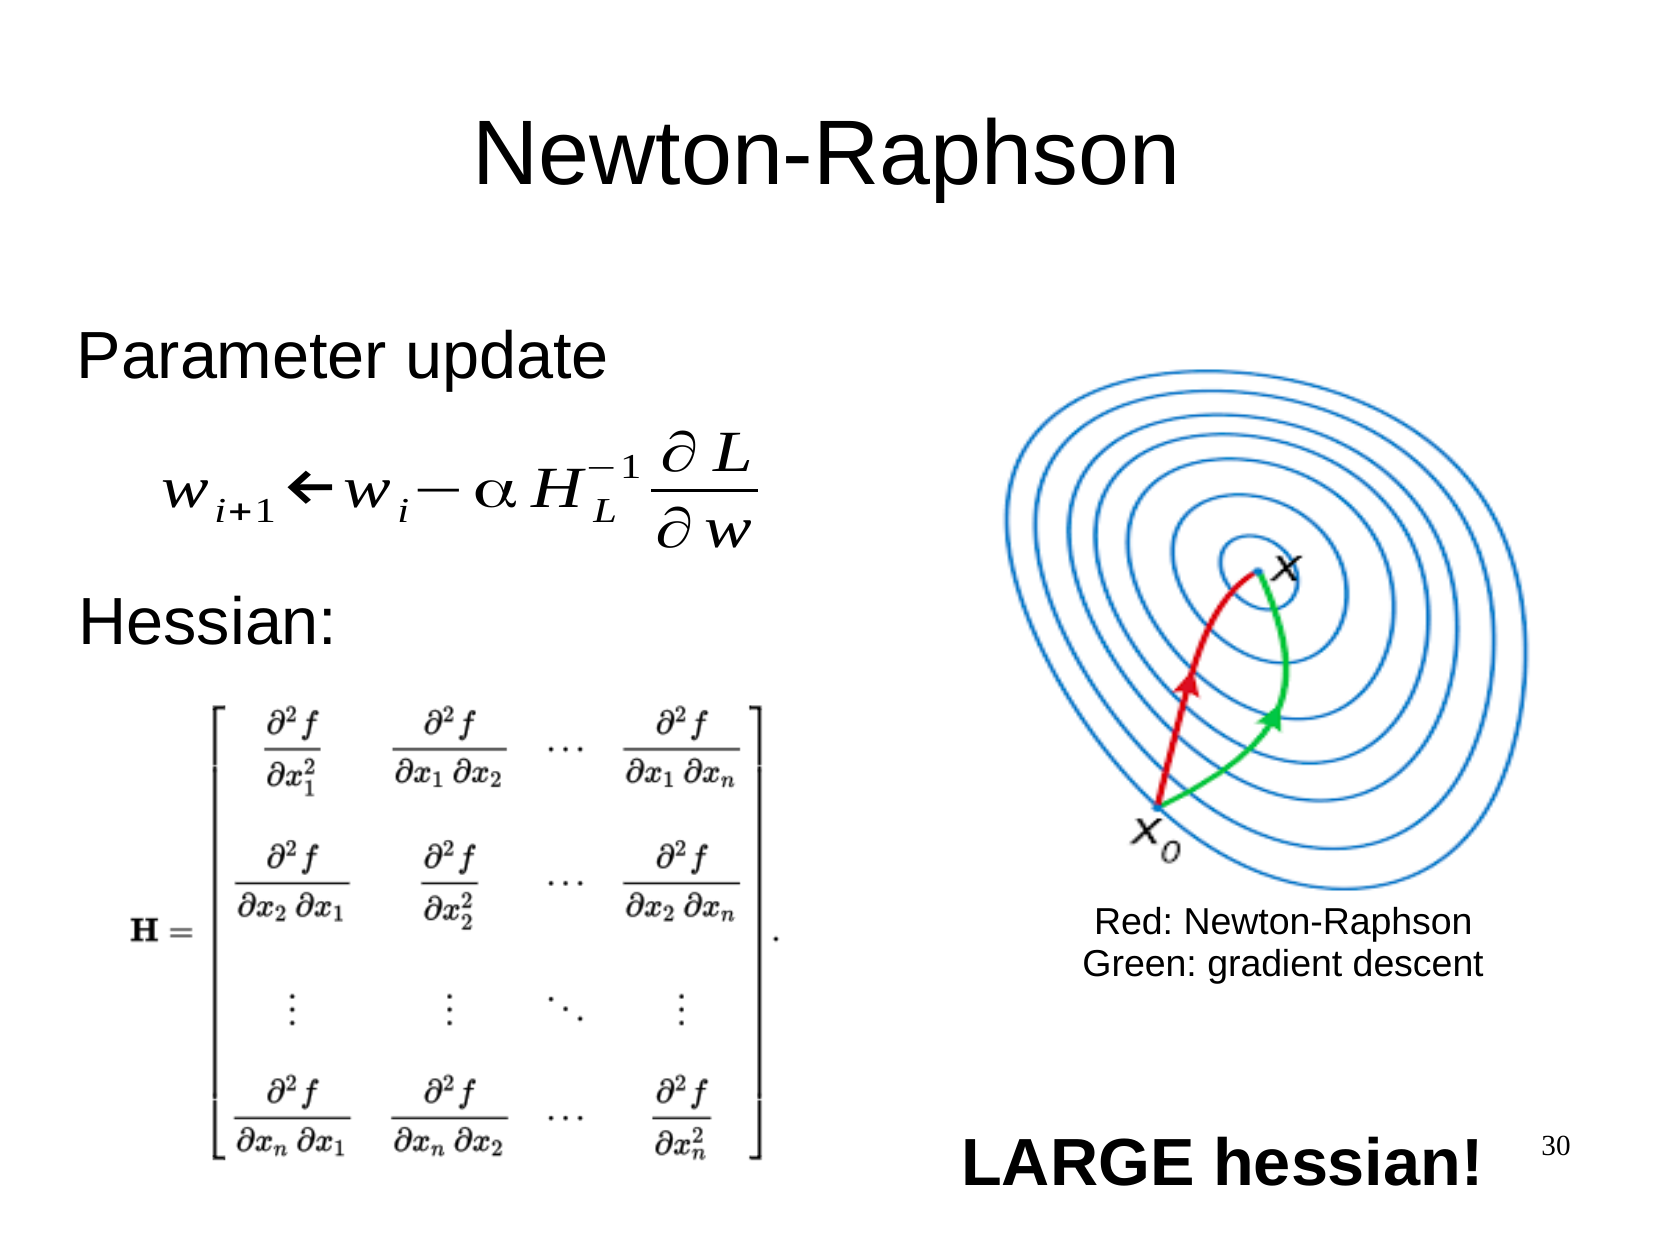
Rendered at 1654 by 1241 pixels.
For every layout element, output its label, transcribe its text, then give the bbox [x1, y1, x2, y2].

text_box Red: Newton-Raphson Green: gradient descent [1035, 900, 1532, 985]
picture [993, 359, 1546, 901]
text_box [698, 321, 915, 486]
title Newton-Raphson [82, 49, 1571, 257]
text_box LARGE hessian! [885, 1125, 1561, 1201]
chart [143, 420, 781, 560]
text_box Hessian: [0, 570, 506, 673]
picture [130, 701, 781, 1165]
text_box Parameter update [45, 304, 641, 407]
